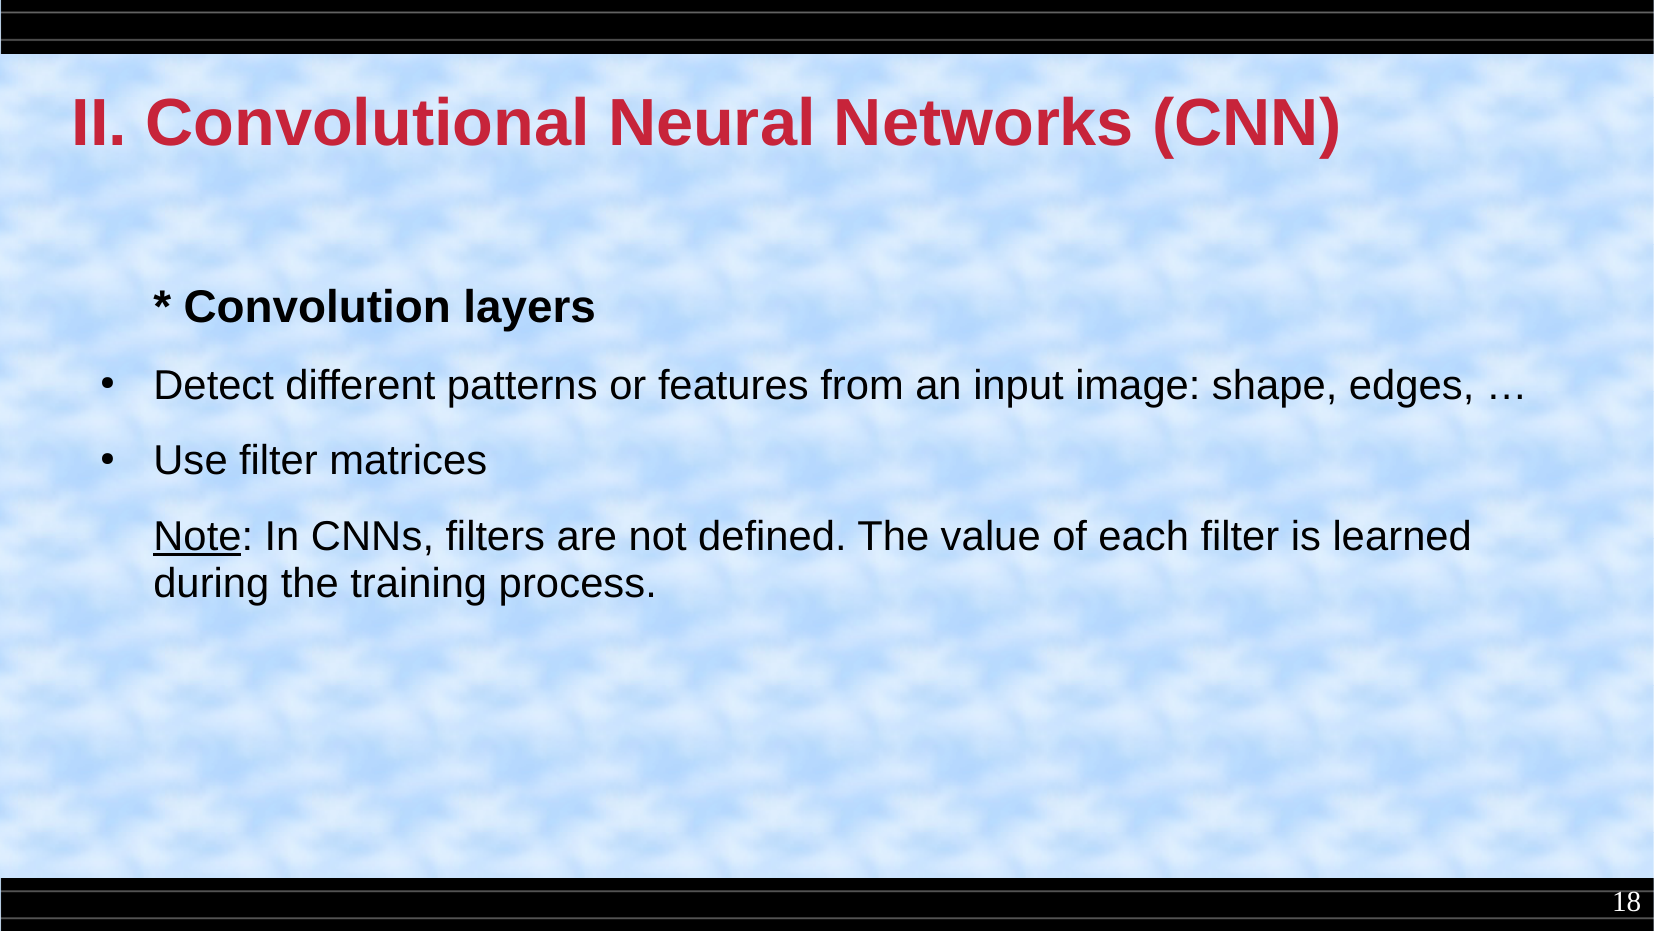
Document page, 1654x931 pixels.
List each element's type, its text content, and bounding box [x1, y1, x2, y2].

picture [0, 0, 1654, 931]
title II. Convolutional Neural Networks (CNN) [71, 44, 1560, 201]
list * Convolution layers Detect different patterns or features from an input image: shape, edges, … Use filter matrices Note: In CNNs, filters are not defined. The value of each filter is learned during the training process. [82, 200, 1571, 686]
